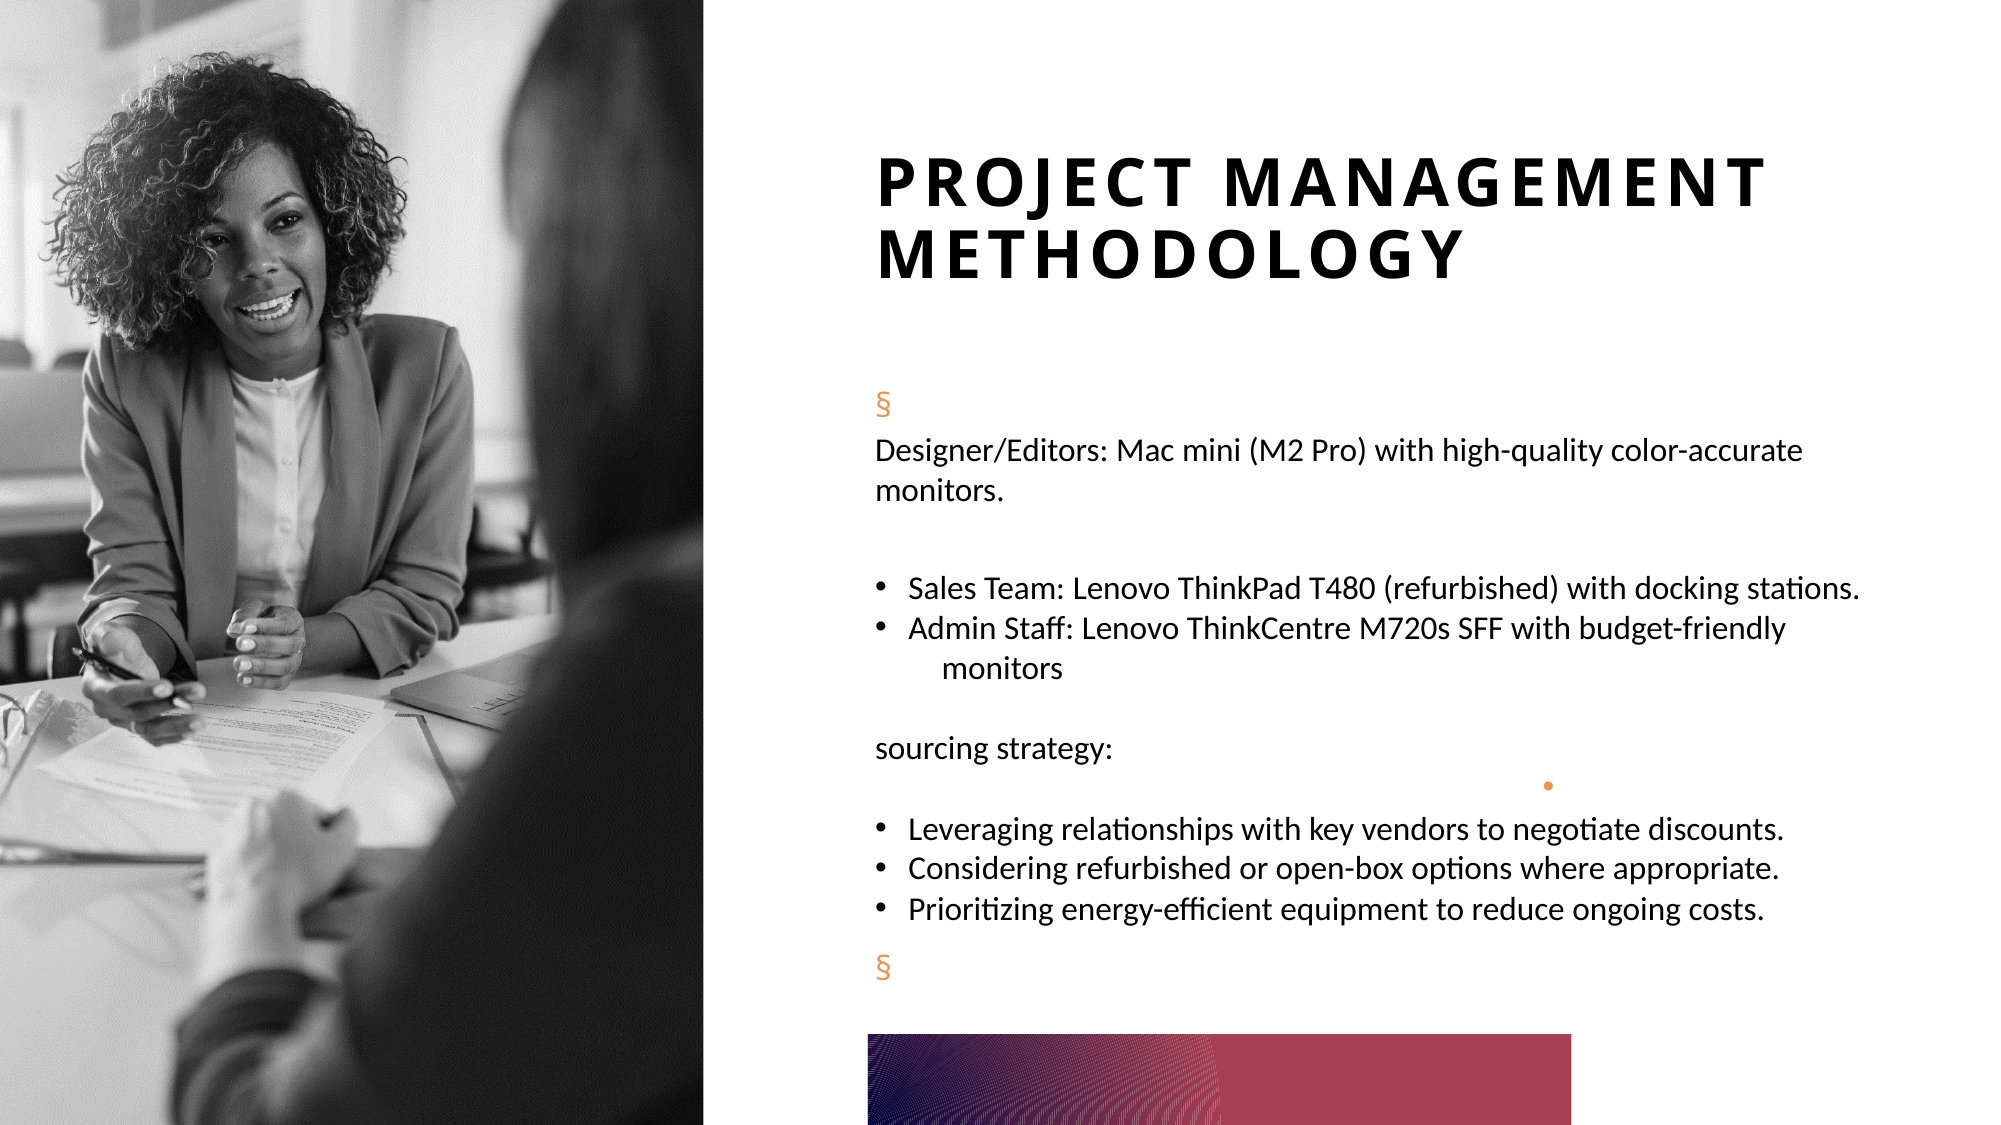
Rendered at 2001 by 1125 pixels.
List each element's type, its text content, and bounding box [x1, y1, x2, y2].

picture [0, 0, 704, 1125]
title Project Management Methodology [859, 76, 1884, 358]
list Designer/Editors: Mac mini (M2 Pro) with high-quality color-accurate monitors. Sales Team: Lenovo ThinkPad T480 (refurbished) with docking stations. Admin Staff: Lenovo ThinkCentre M720s SFF with budget-friendly monitors sourcing strategy: Leveraging relationships with key vendors to negotiate discounts. Considering refurbished or open-box options where appropriate. Prioritizing energy-efficient equipment to reduce ongoing costs. [859, 375, 1884, 946]
